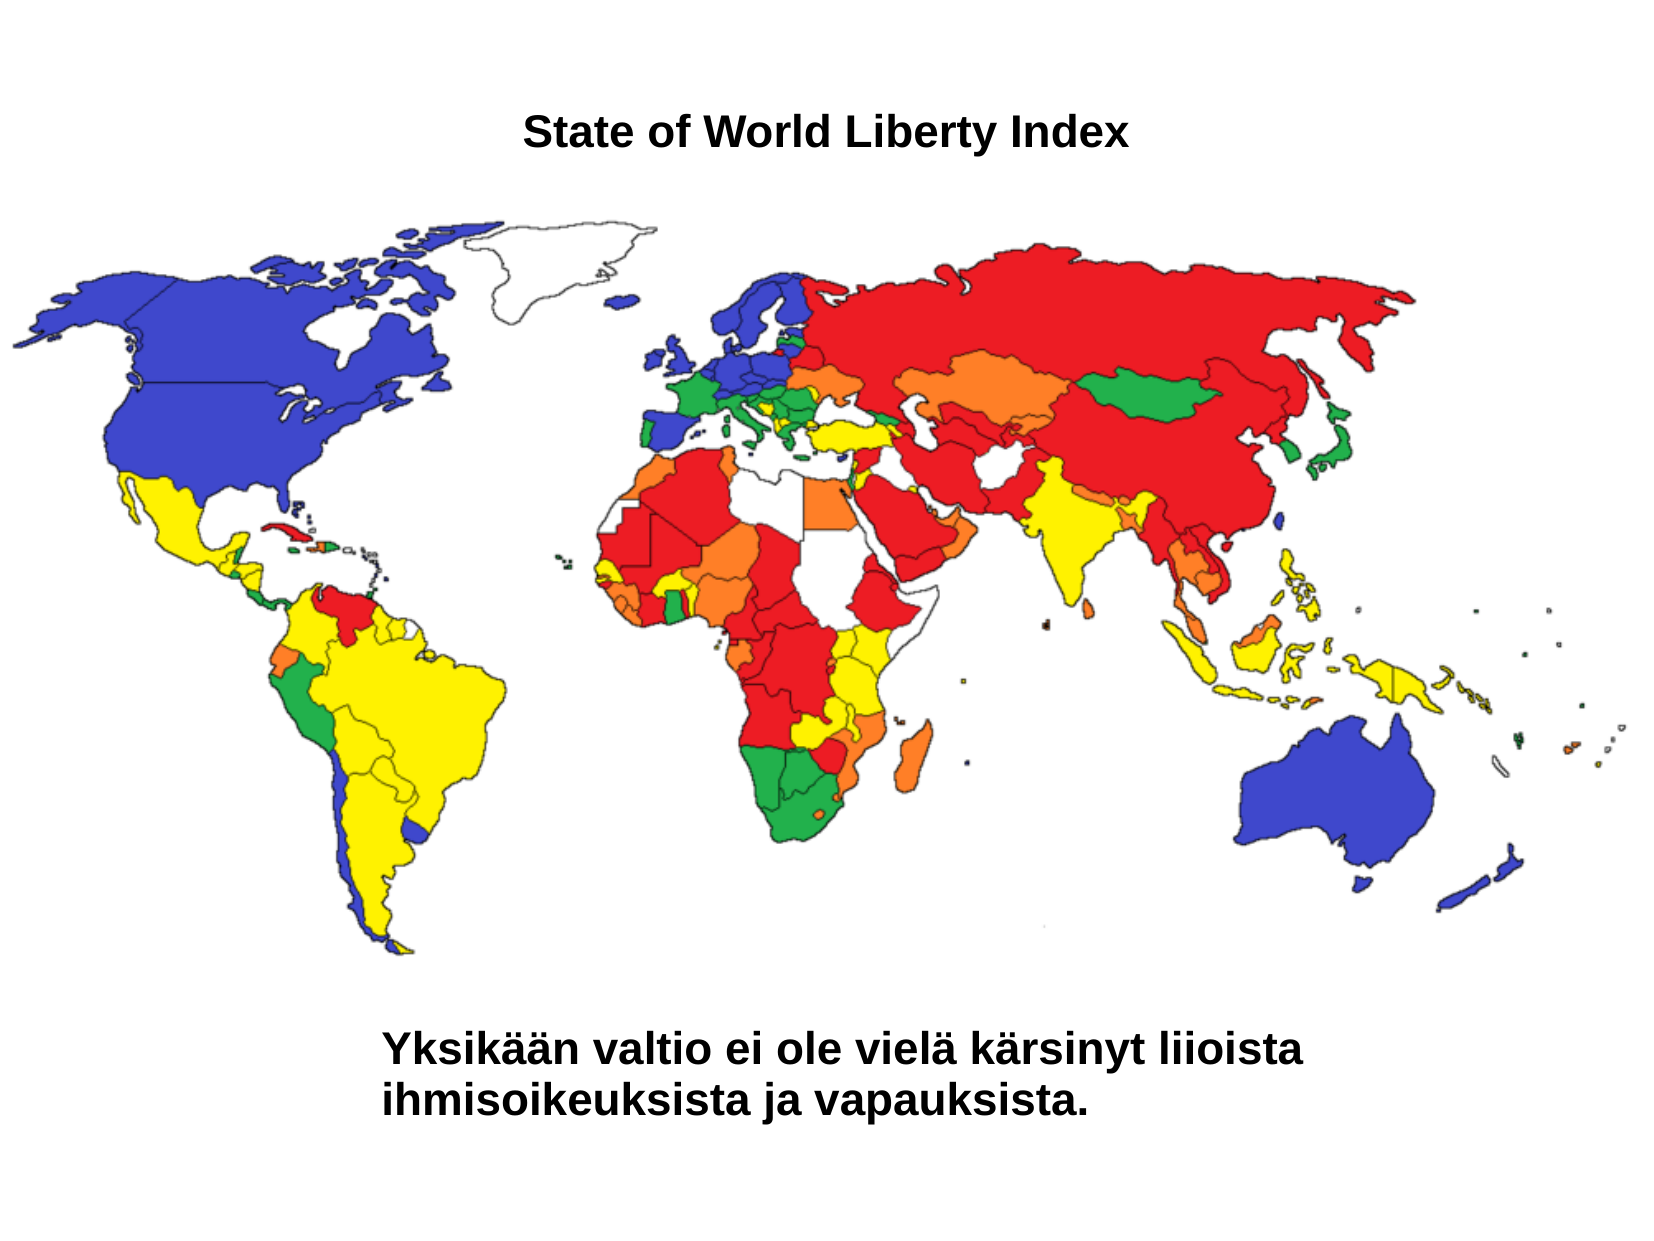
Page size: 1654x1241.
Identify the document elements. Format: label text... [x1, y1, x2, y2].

picture [5, 212, 1654, 976]
text_box Yksikään valtio ei ole vielä kärsinyt liioista ihmisoikeuksista ja vapauksista. [366, 1015, 1441, 1205]
text_box State of World Liberty Index [507, 98, 1146, 213]
